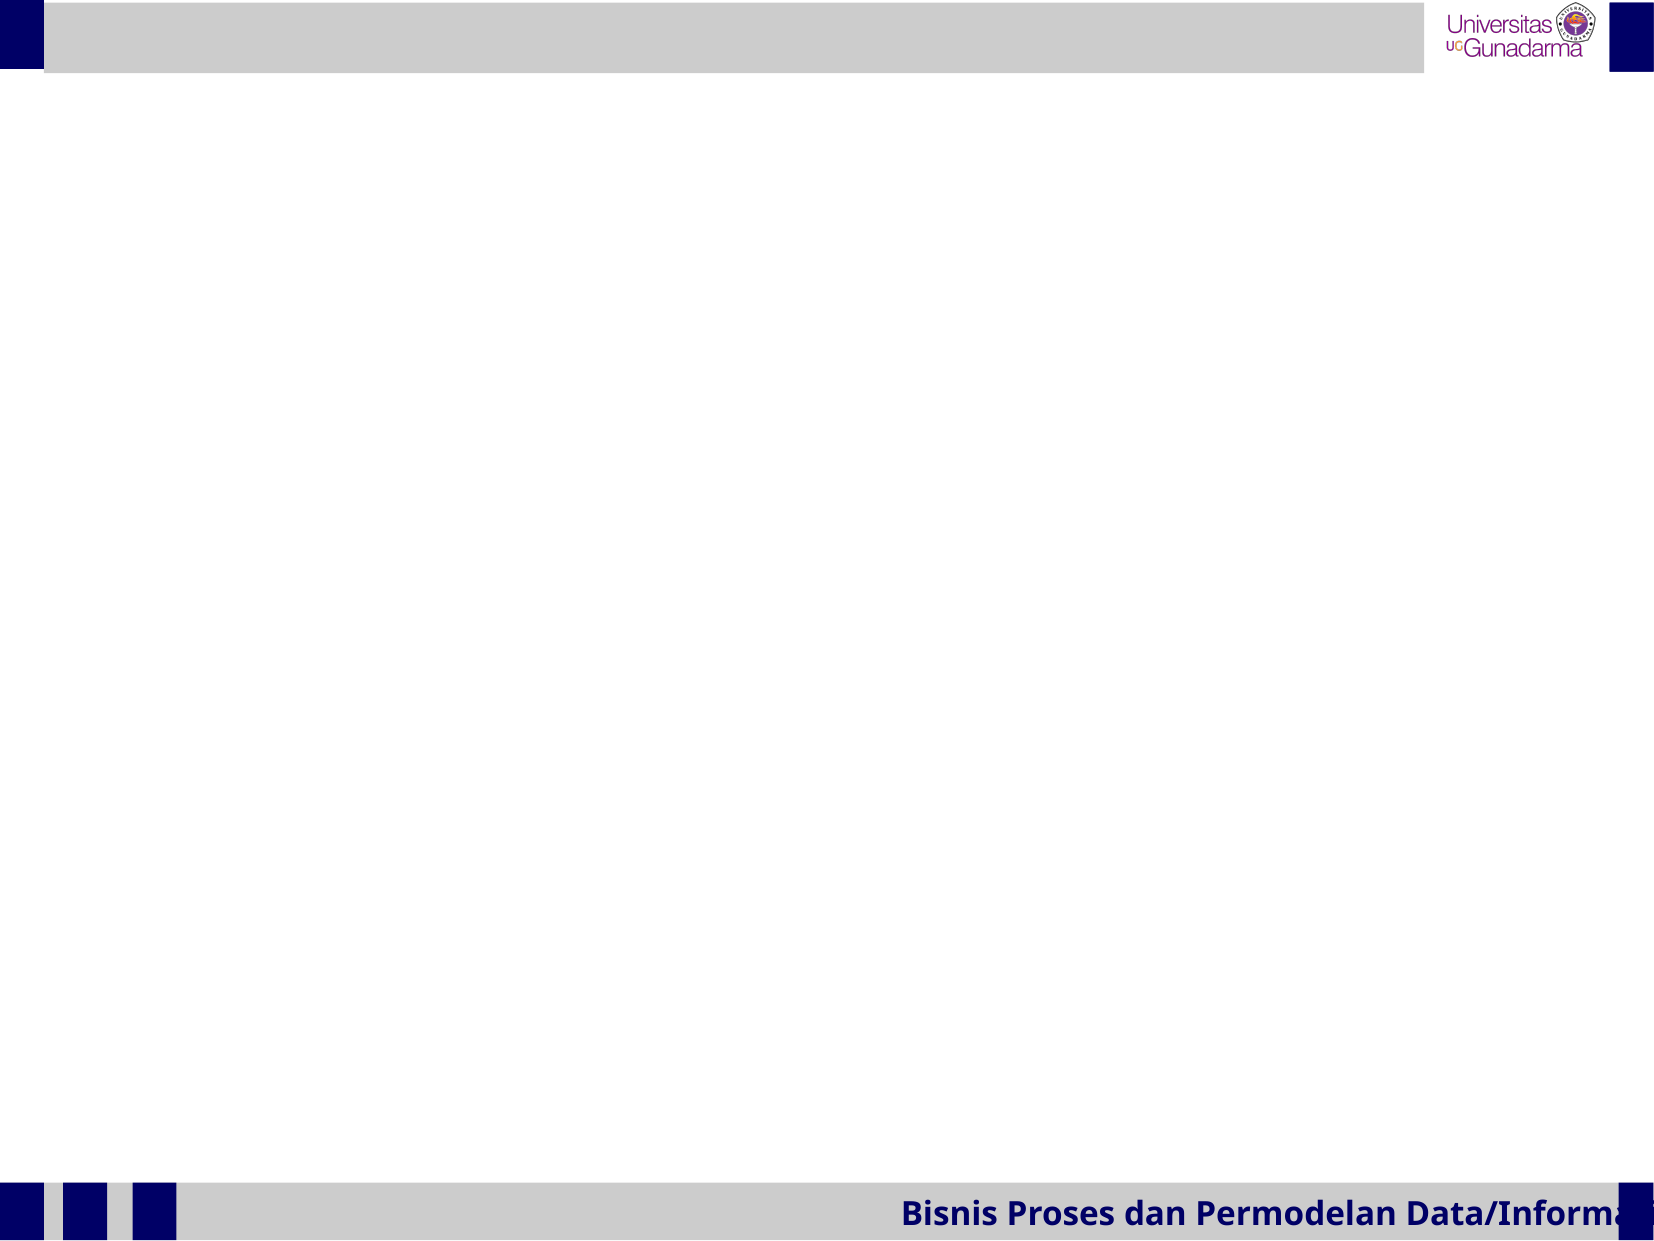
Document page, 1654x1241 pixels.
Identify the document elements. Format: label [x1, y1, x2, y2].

picture [1437, 2, 1610, 62]
